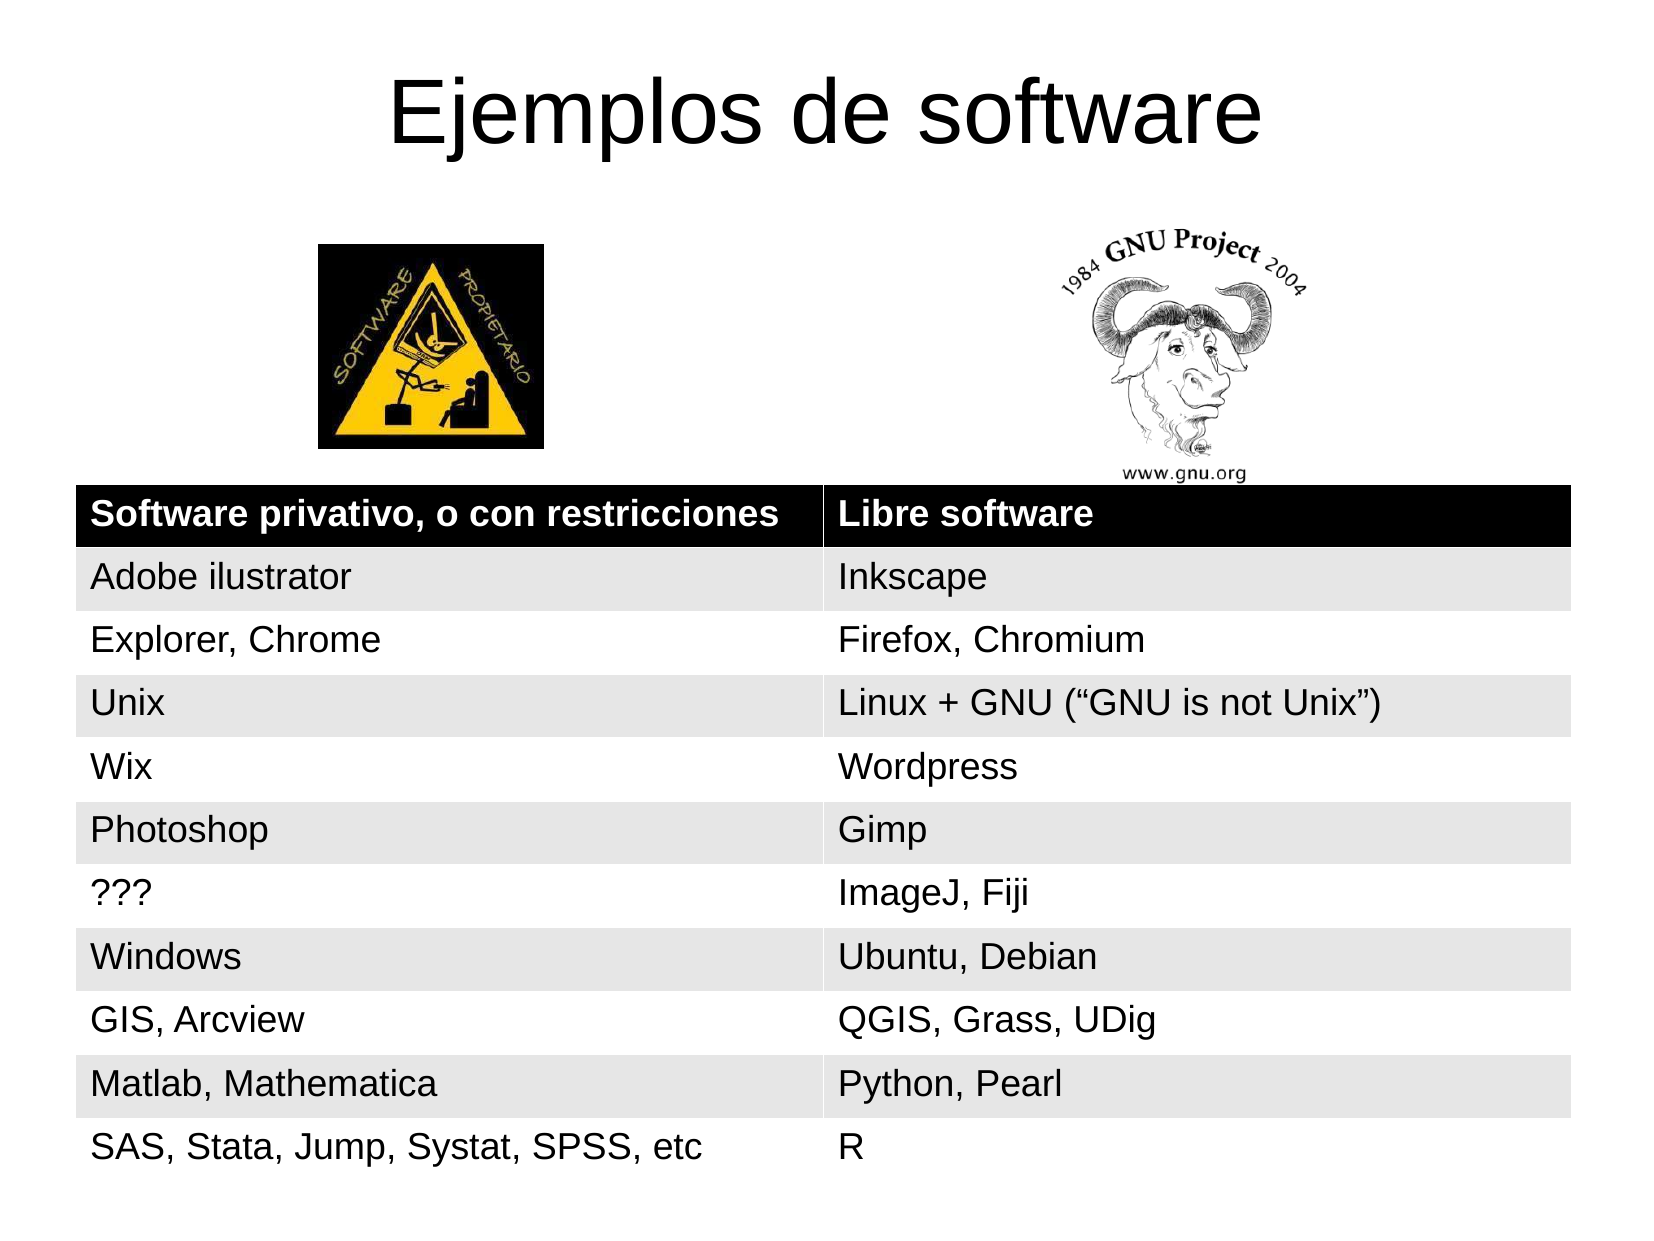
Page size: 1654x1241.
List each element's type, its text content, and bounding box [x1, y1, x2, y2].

table_cell Photoshop [76, 802, 823, 864]
picture [1051, 224, 1312, 485]
table_cell Ubuntu, Debian [824, 928, 1571, 991]
table_cell GIS, Arcview [76, 992, 823, 1054]
table_cell Wordpress [824, 738, 1571, 801]
table_cell Wix [76, 738, 823, 801]
table_cell Explorer, Chrome [76, 612, 823, 674]
table_cell Unix [76, 675, 823, 737]
picture [318, 244, 544, 449]
table_cell Firefox, Chromium [824, 612, 1571, 674]
table_cell Windows [76, 928, 823, 991]
table_cell Matlab, Mathematica [76, 1055, 823, 1118]
table_cell R [824, 1119, 1571, 1181]
table_cell Inkscape [824, 548, 1571, 611]
table_cell SAS, Stata, Jump, Systat, SPSS, etc [76, 1119, 823, 1181]
table_cell QGIS, Grass, UDig [824, 992, 1571, 1054]
table_cell Adobe ilustrator [76, 548, 823, 611]
table_cell ImageJ, Fiji [824, 865, 1571, 927]
title Ejemplos de software [82, 8, 1571, 216]
table_cell ??? [76, 865, 823, 927]
table_cell Linux + GNU (“GNU is not Unix”) [824, 675, 1571, 737]
table_cell Gimp [824, 802, 1571, 864]
table_cell Python, Pearl [824, 1055, 1571, 1118]
table_header Software privativo, o con restricciones [76, 485, 823, 547]
table_header Libre software [824, 485, 1571, 547]
